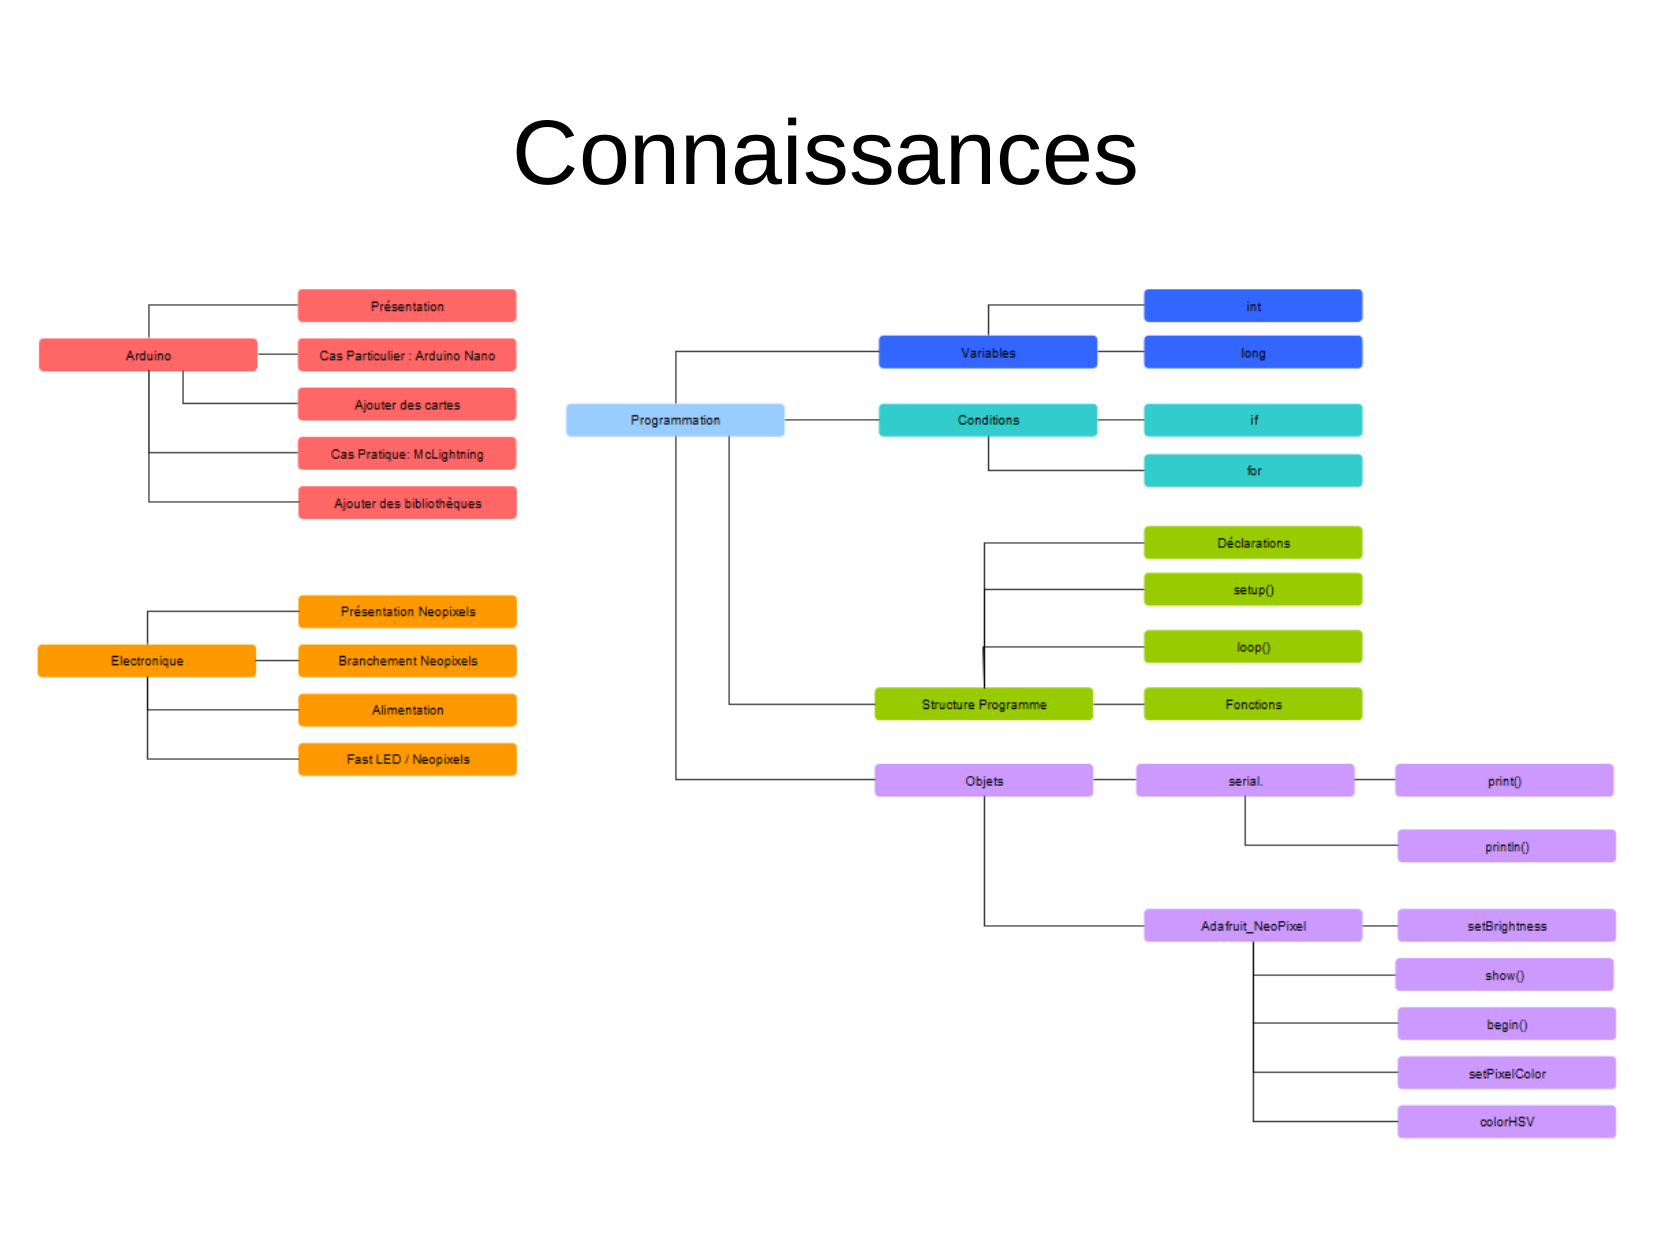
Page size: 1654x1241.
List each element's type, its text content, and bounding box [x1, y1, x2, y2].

title Connaissances [82, 49, 1571, 247]
picture [16, 247, 1642, 1173]
